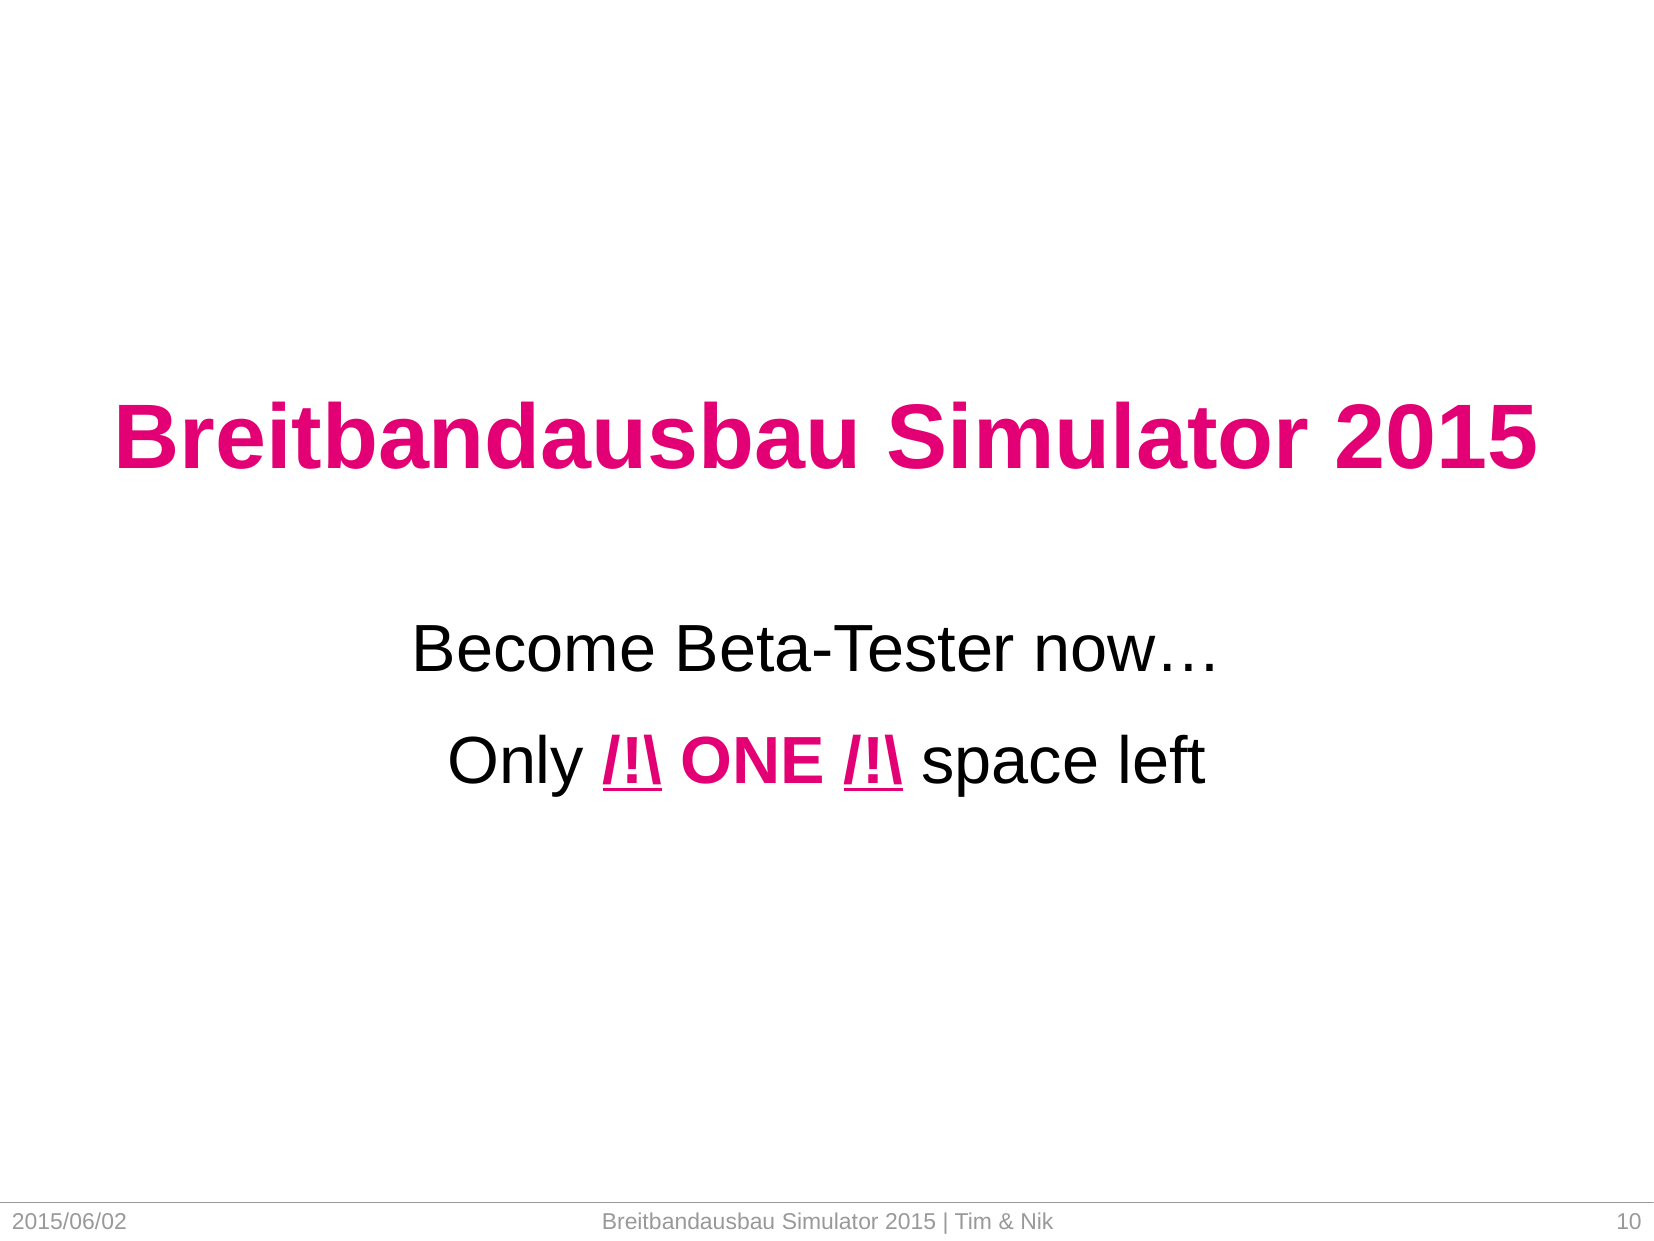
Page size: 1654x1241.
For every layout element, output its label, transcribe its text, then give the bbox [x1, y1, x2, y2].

text_box Become Beta-Tester now… Only /!\ ONE /!\ space left [82, 551, 1571, 822]
title Breitbandausbau Simulator 2015 [82, 332, 1571, 540]
